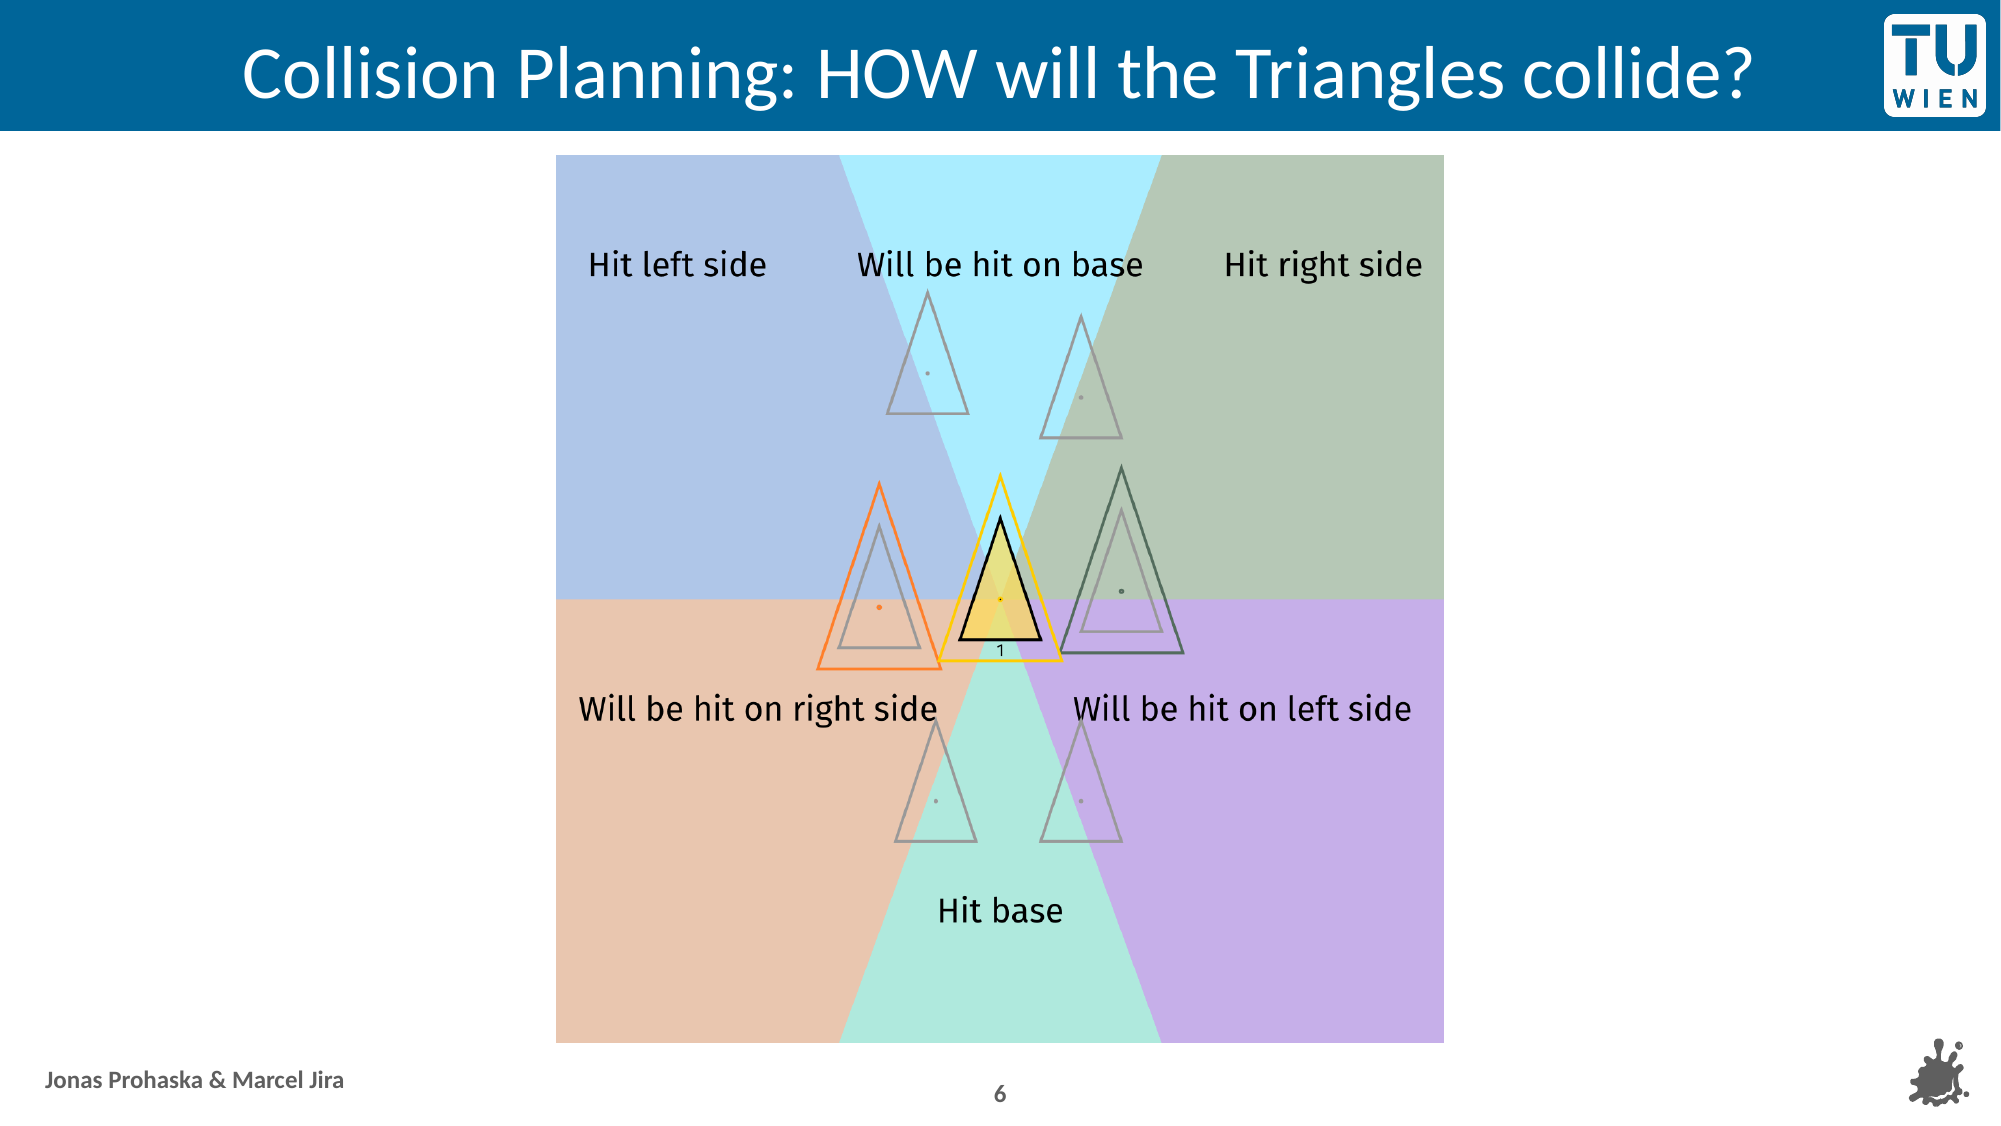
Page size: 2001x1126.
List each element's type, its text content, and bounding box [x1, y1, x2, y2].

picture [556, 155, 1444, 1043]
text_box Collision Planning: HOW will the Triangles collide? [137, 6, 1863, 131]
picture [1885, 15, 1985, 116]
text_box Jonas Prohaska & Marcel Jira [25, 1068, 837, 1118]
text_box <number> [882, 1067, 1119, 1118]
